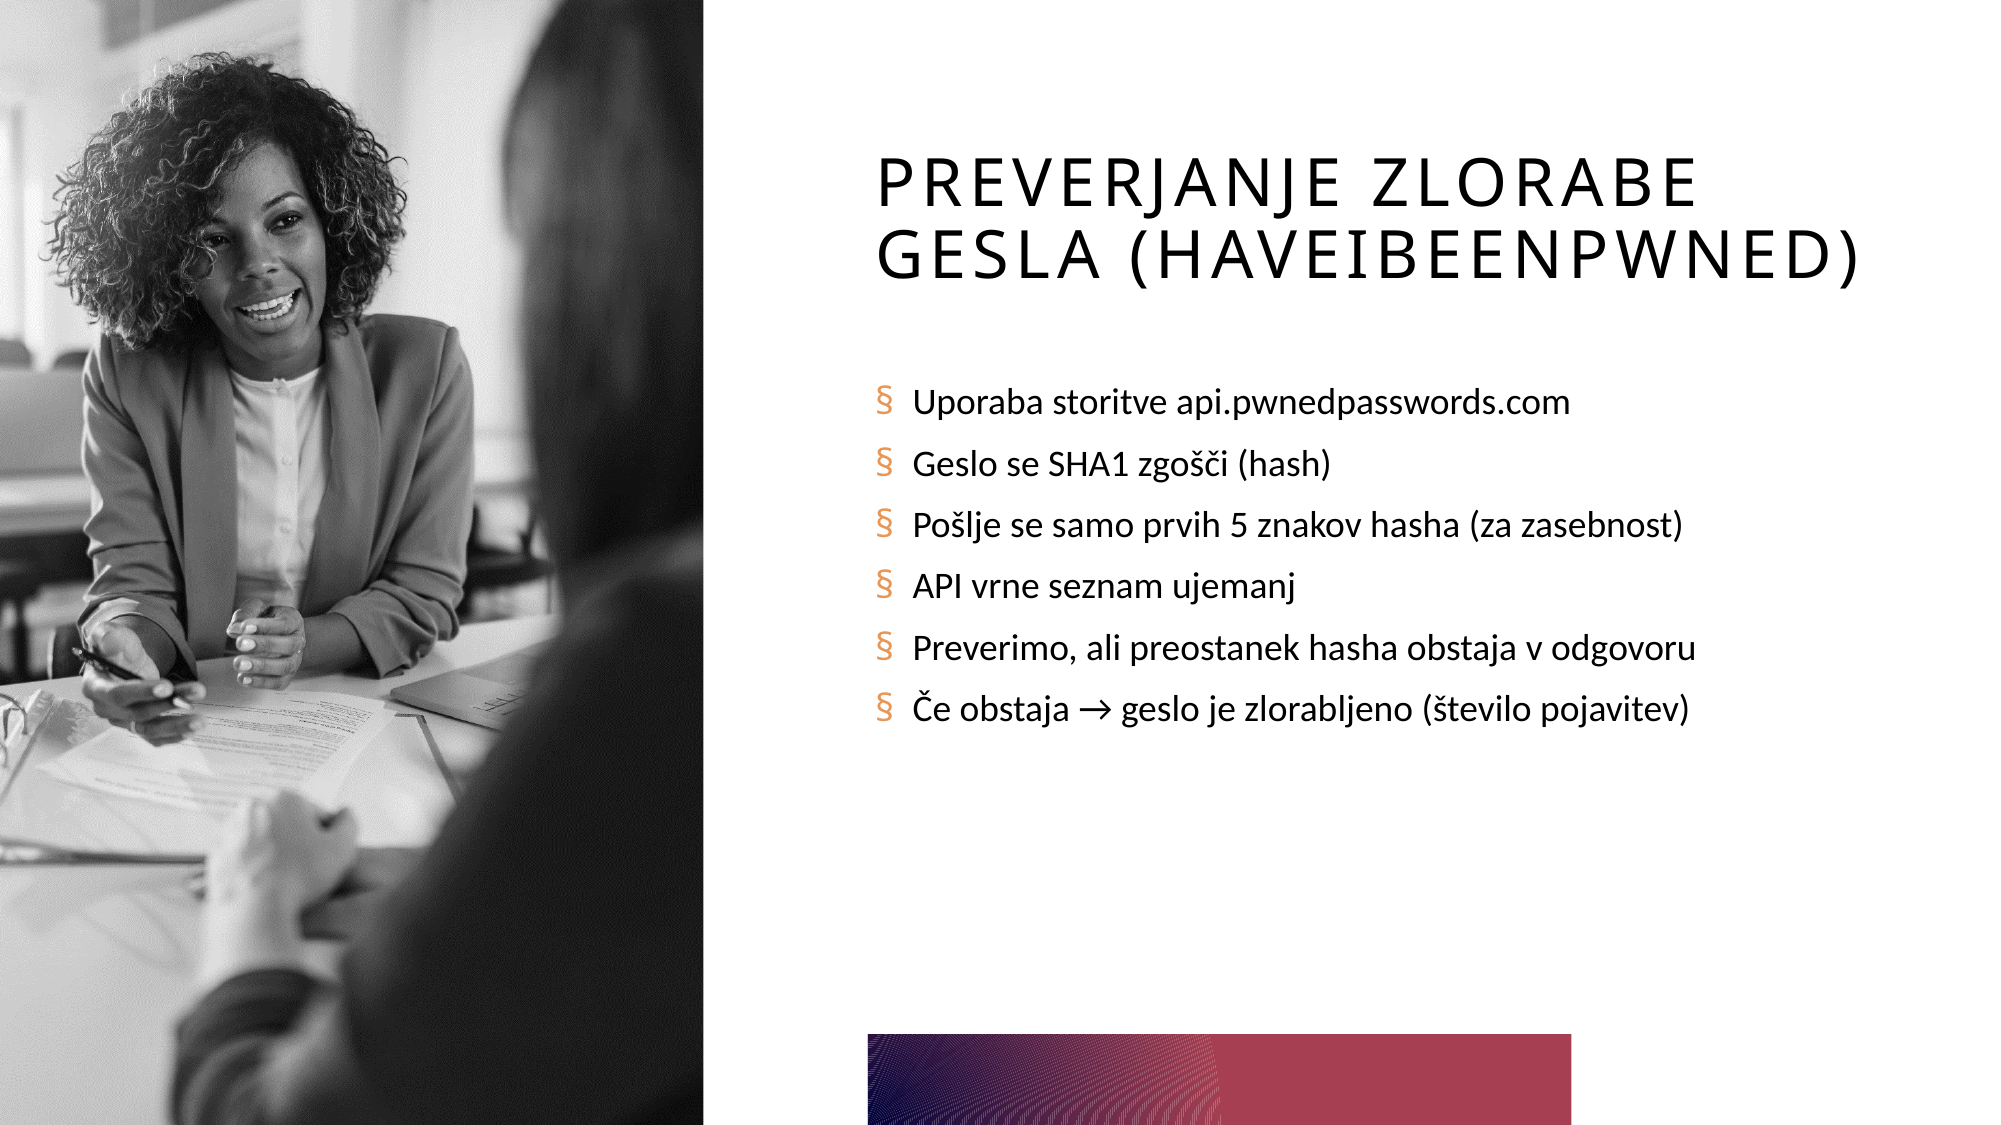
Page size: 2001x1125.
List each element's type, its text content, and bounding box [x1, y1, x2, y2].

picture [0, 0, 704, 1125]
list Uporaba storitve api.pwnedpasswords.com Geslo se SHA1 zgošči (hash) Pošlje se samo prvih 5 znakov hasha (za zasebnost) API vrne seznam ujemanj Preverimo, ali preostanek hasha obstaja v odgovoru Če obstaja → geslo je zlorabljeno (število pojavitev) [859, 375, 1884, 946]
title Preverjanje zlorabe gesla (HaveIBeenPwned) [859, 76, 1884, 358]
